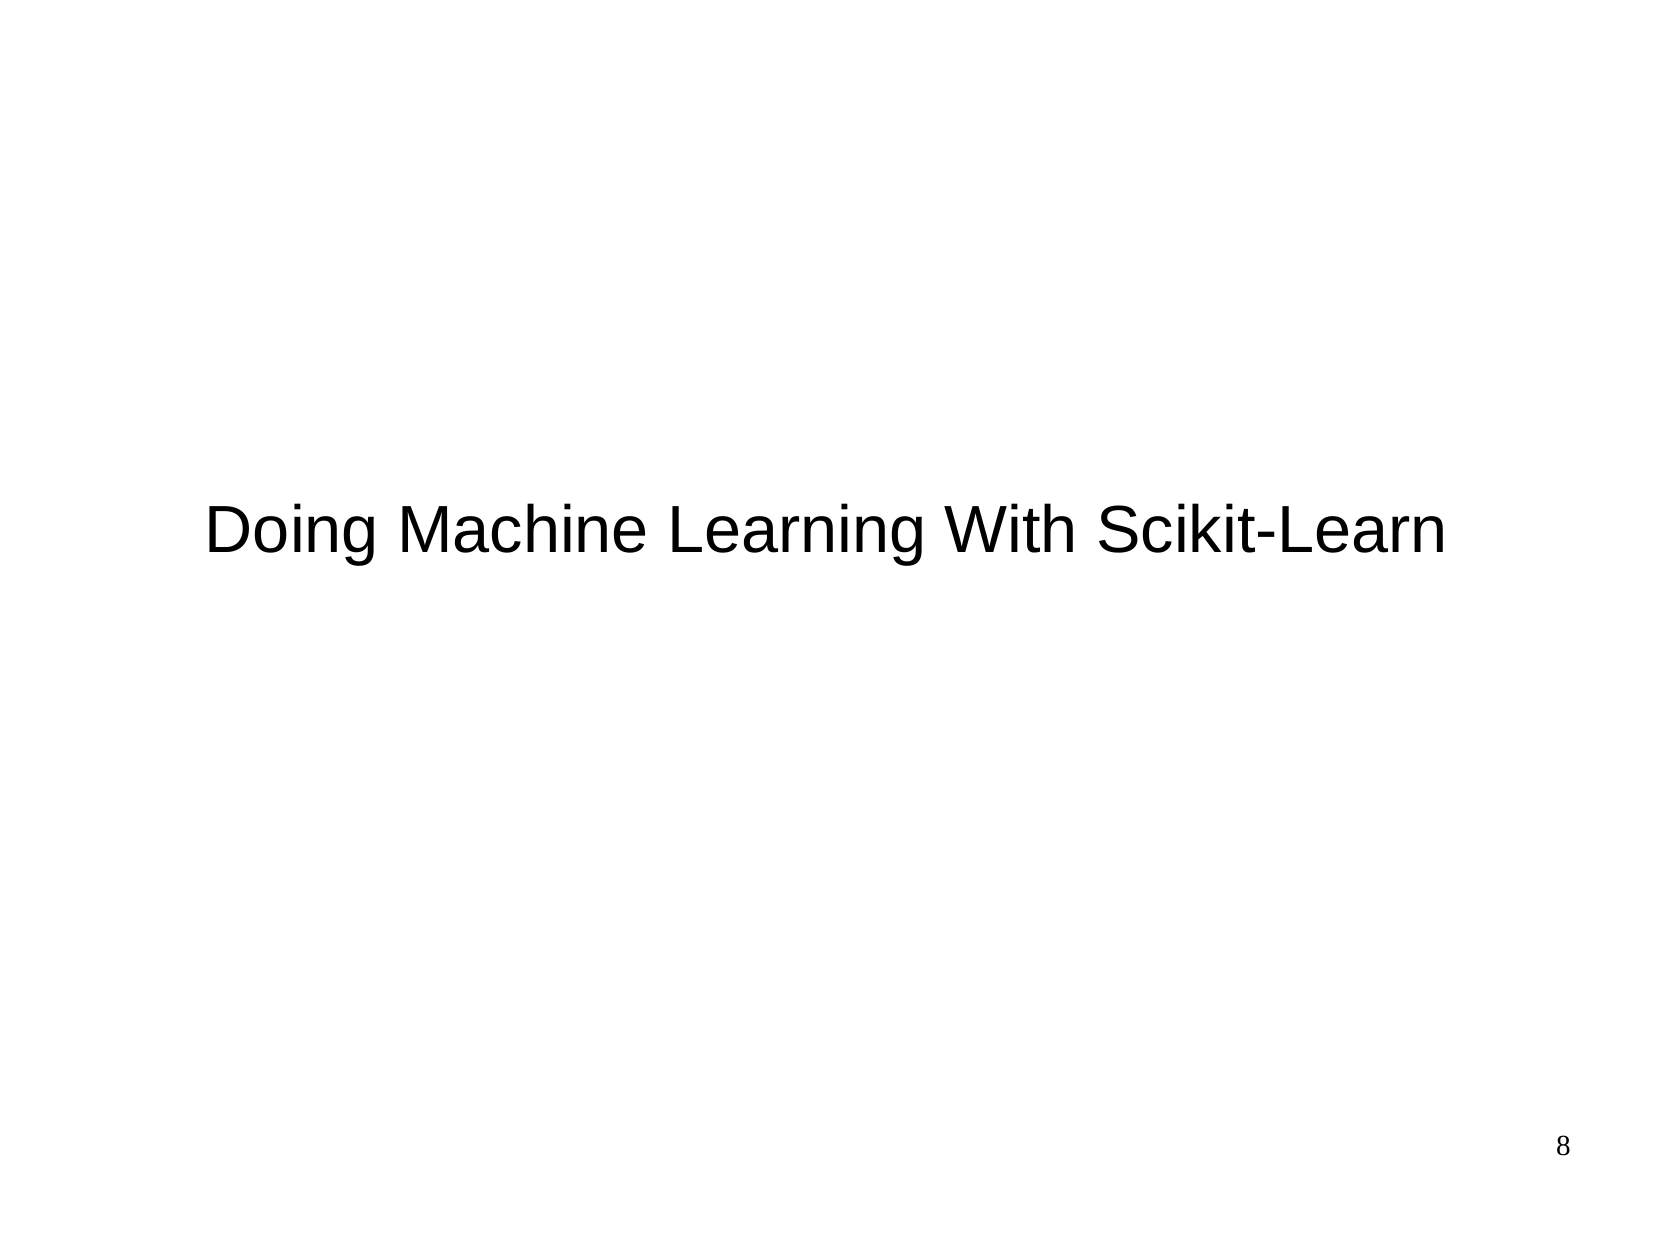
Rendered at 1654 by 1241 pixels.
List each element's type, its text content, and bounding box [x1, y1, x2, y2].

subtitle Doing Machine Learning With Scikit-Learn [82, 49, 1571, 1010]
